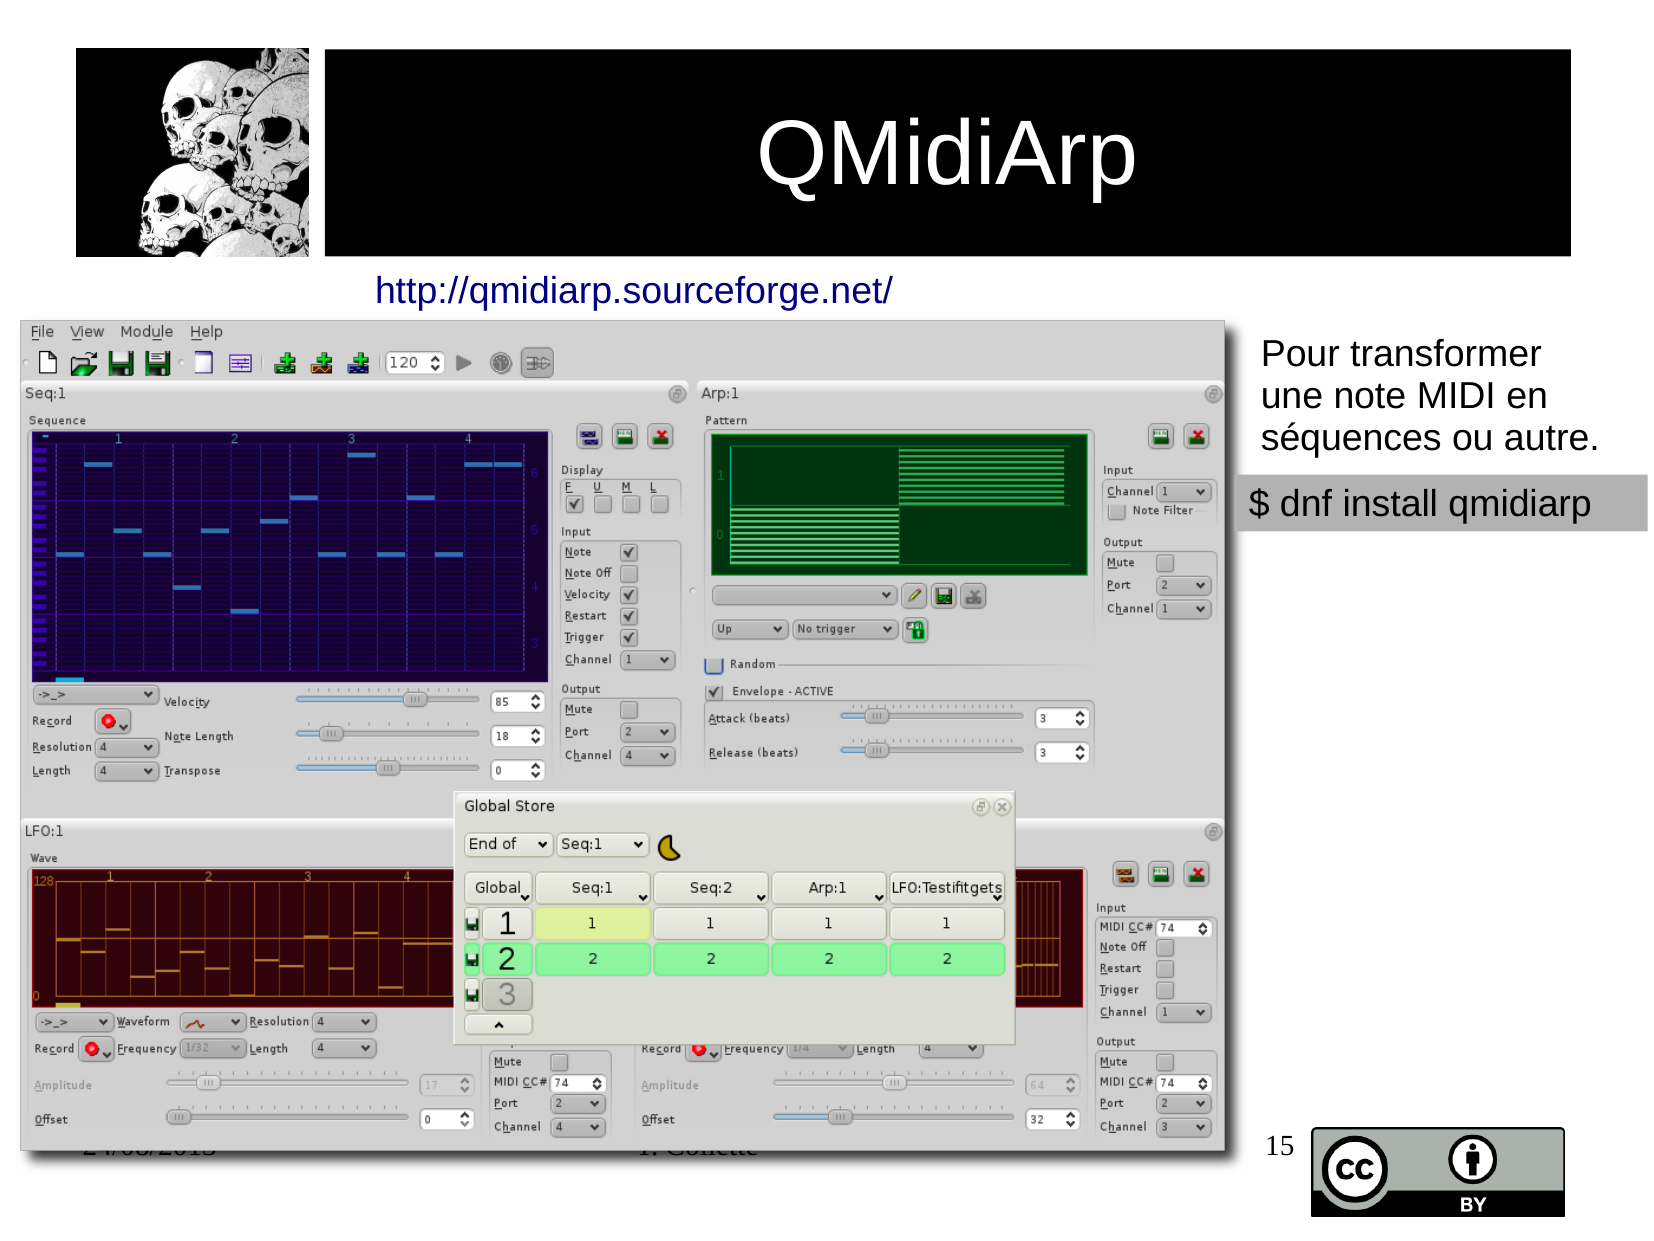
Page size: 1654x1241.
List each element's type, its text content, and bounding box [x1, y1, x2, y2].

text_box Pour transformer une note MIDI en séquences ou autre. [1246, 324, 1625, 466]
text_box $ dnf install qmidiarp [1234, 474, 1648, 532]
picture [12, 312, 1252, 1178]
picture [1311, 1127, 1565, 1217]
title QMidiArp [324, 49, 1571, 257]
picture [76, 48, 309, 257]
text_box http://qmidiarp.sourceforge.net/ [360, 262, 916, 320]
